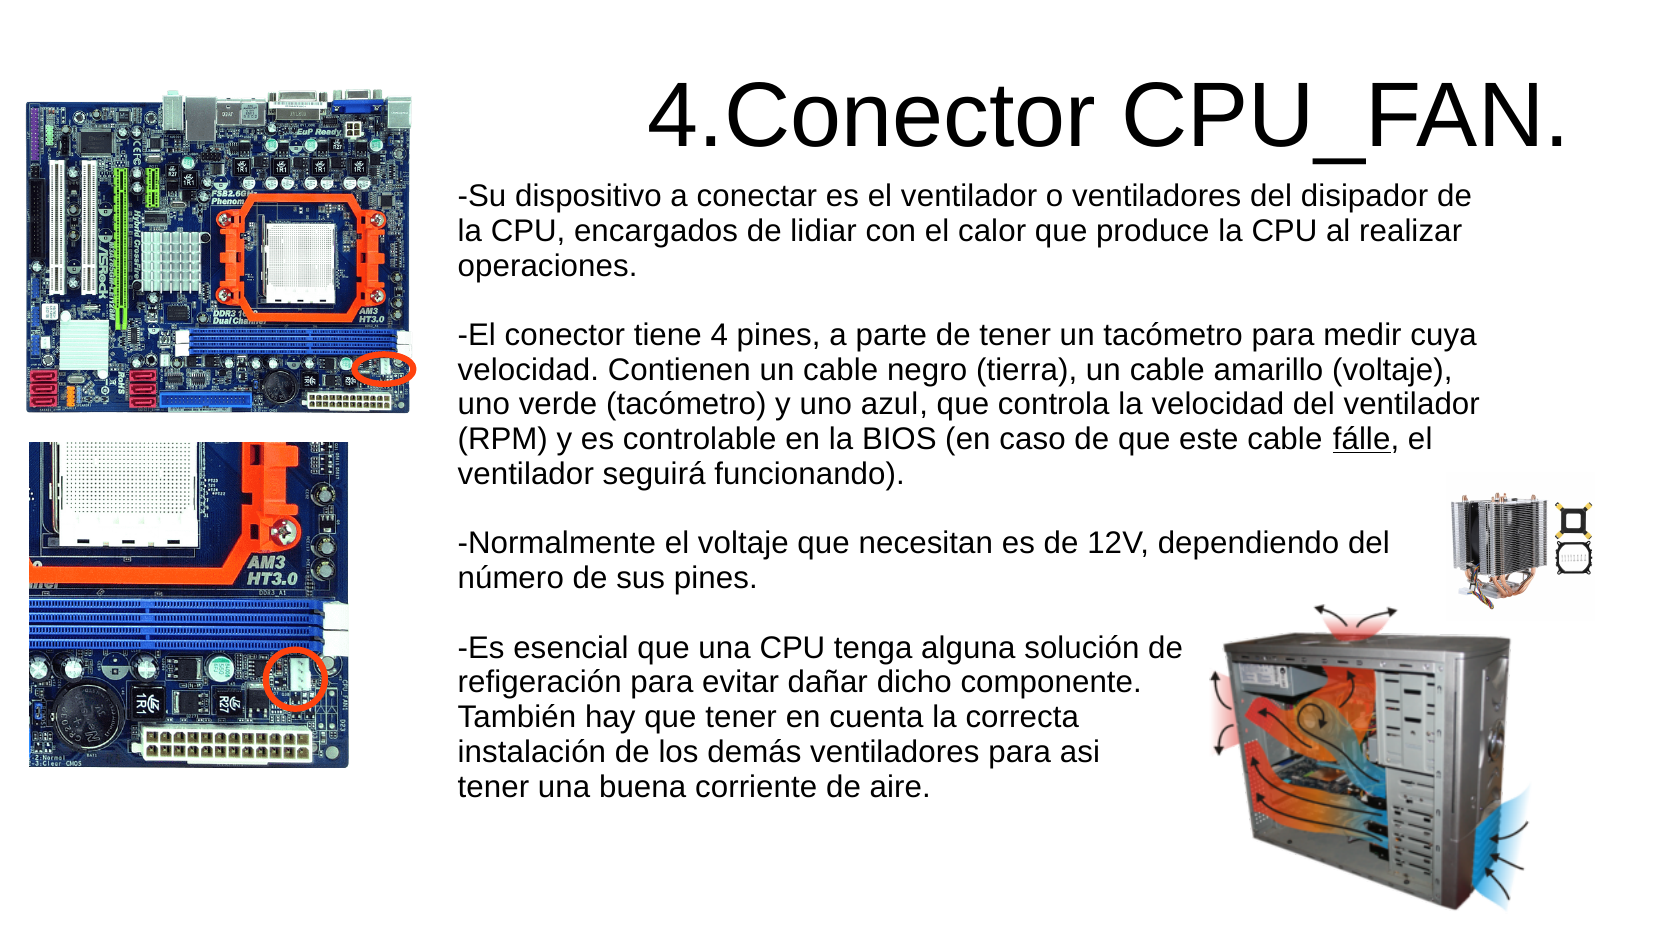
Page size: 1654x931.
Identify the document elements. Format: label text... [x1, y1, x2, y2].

text_box -Su dispositivo a conectar es el ventilador o ventiladores del disipador de la CPU, encargados de lidiar con el calor que produce la CPU al realizar operaciones. -El conector tiene 4 pines, a parte de tener un tacómetro para medir cuya velocidad. Contienen un cable negro (tierra), un cable amarillo (voltaje), uno verde (tacómetro) y uno azul, que controla la velocidad del ventilador (RPM) y es controlable en la BIOS (en caso de que este cable fálle, el ventilador seguirá funcionando). -Normalmente el voltaje que necesitan es de 12V, dependiendo del número de sus pines. -Es esencial que una CPU tenga alguna solución de refigeración para evitar dañar dicho componente. También hay que tener en cuenta la correcta instalación de los demás ventiladores para asi tener una buena corriente de aire. [442, 171, 1506, 846]
picture [29, 442, 349, 768]
picture [1203, 472, 1595, 916]
picture [23, 88, 414, 414]
picture [358, 358, 409, 380]
title 4.Conector CPU_FAN. [82, 37, 1571, 193]
